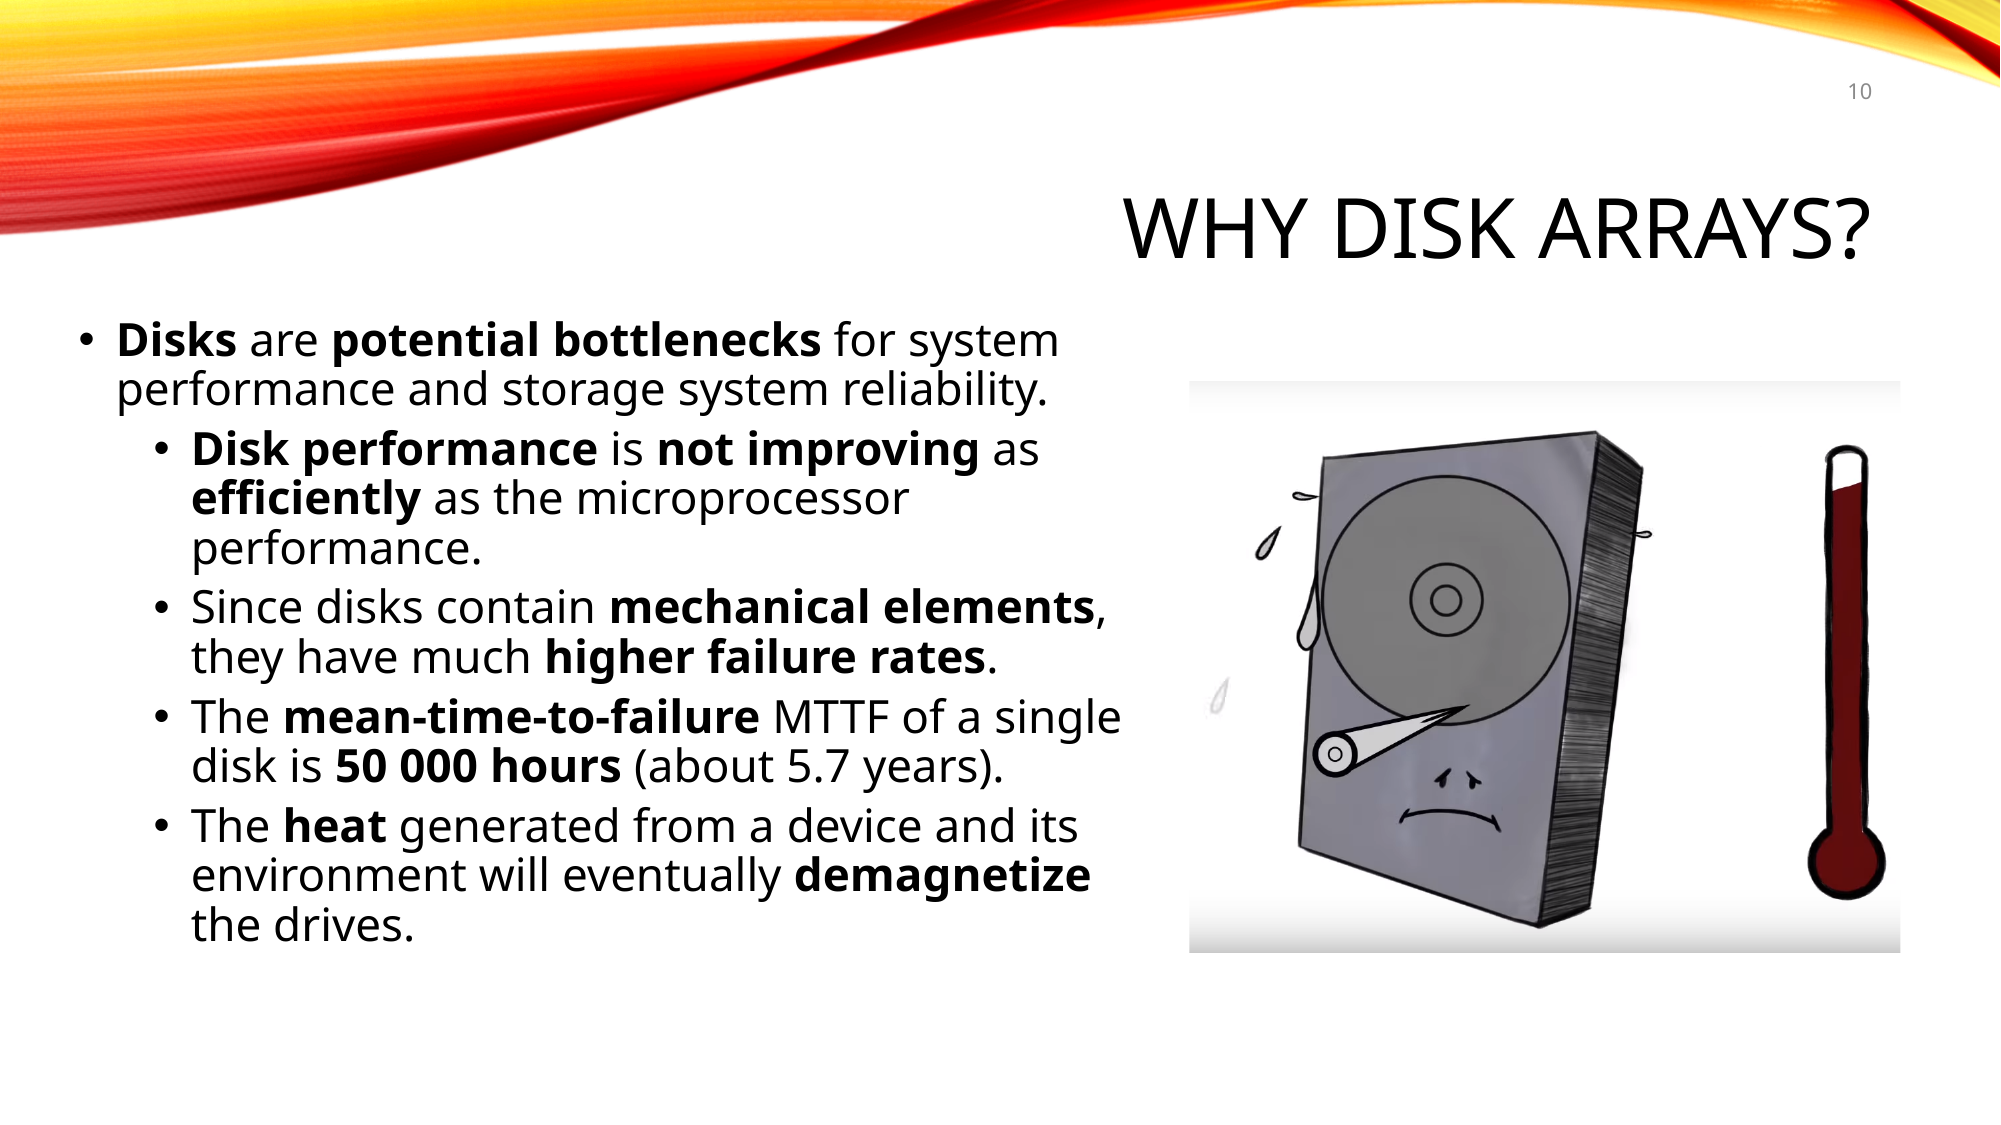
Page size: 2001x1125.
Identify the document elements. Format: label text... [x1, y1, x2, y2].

slide_number <number> [1437, 62, 1888, 123]
picture [0, 0, 2000, 237]
list Disks are potential bottlenecks for system performance and storage system reliability. Disk performance is not improving as efficiently as the microprocessor performance. Since disks contain mechanical elements, they have much higher failure rates. The mean-time-to-failure MTTF of a single disk is 50 000 hours (about 5.7 years). The heat generated from a device and its environment will eventually demagnetize the drives. [63, 309, 1182, 1073]
picture [1189, 381, 1901, 953]
title Why disk arrays? [474, 125, 1888, 338]
